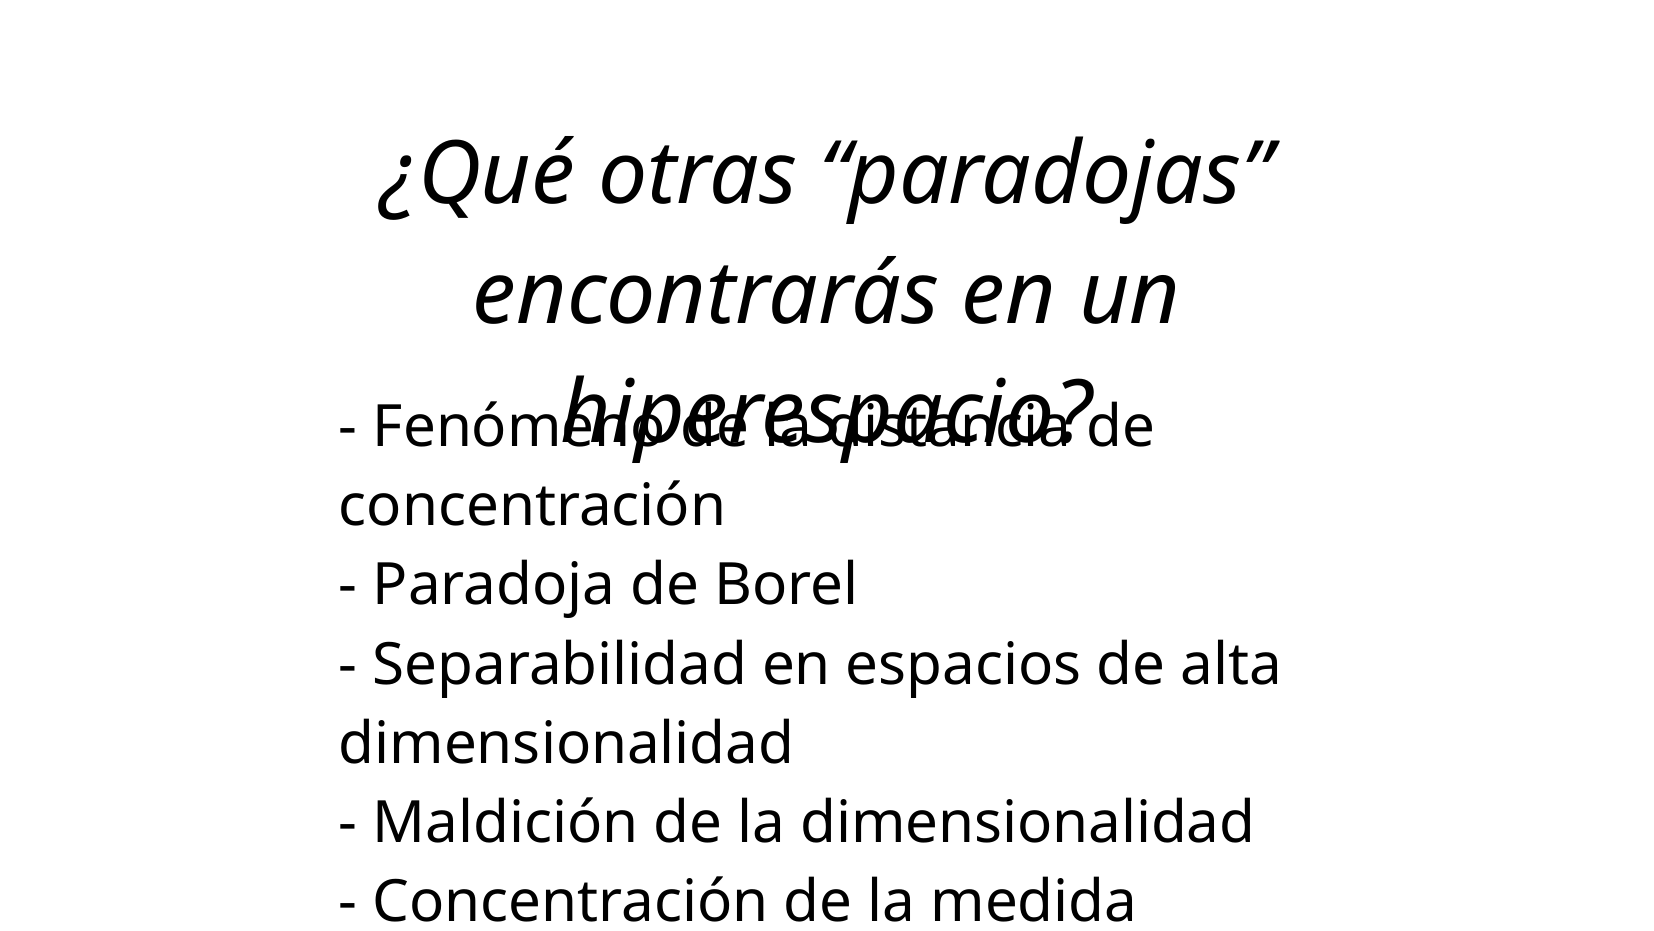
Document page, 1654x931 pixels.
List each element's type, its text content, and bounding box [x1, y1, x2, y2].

chart [769, 309, 888, 369]
chart [780, 309, 799, 317]
text_box ¿Qué otras “paradojas” encontrarás en un hiperespacio? [229, 103, 1424, 301]
chart [863, 309, 882, 317]
text_box - Fenómeno de la distancia de concentración - Paradoja de Borel - Separabilidad en espacios de alta dimensionalidad - Maldición de la dimensionalidad - Concentración de la medida - ... [324, 376, 1476, 800]
